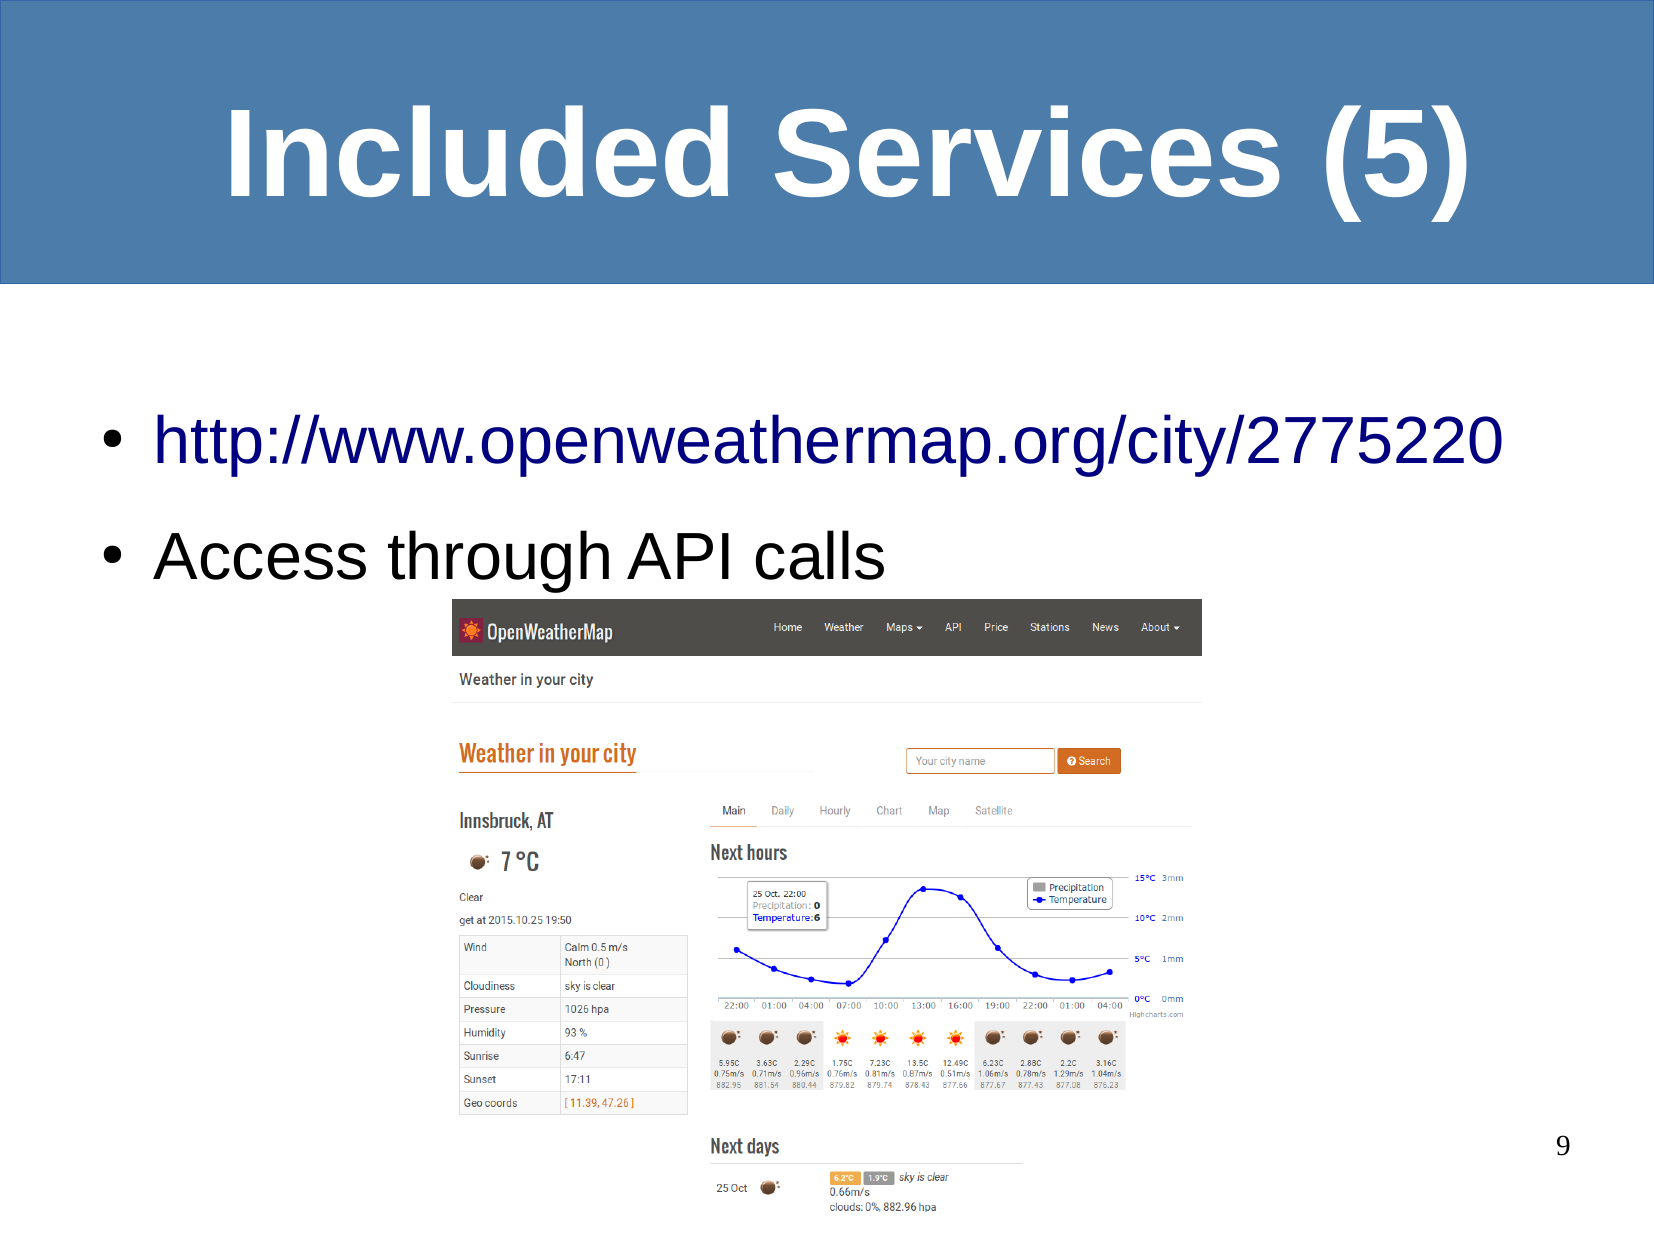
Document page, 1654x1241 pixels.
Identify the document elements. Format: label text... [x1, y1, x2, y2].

title Included Services (5) [82, 49, 1571, 257]
text_box [0, 0, 1654, 284]
picture [452, 599, 1202, 1212]
list http://www.openweathermap.org/city/2775220 Access through API calls [82, 403, 1572, 1123]
